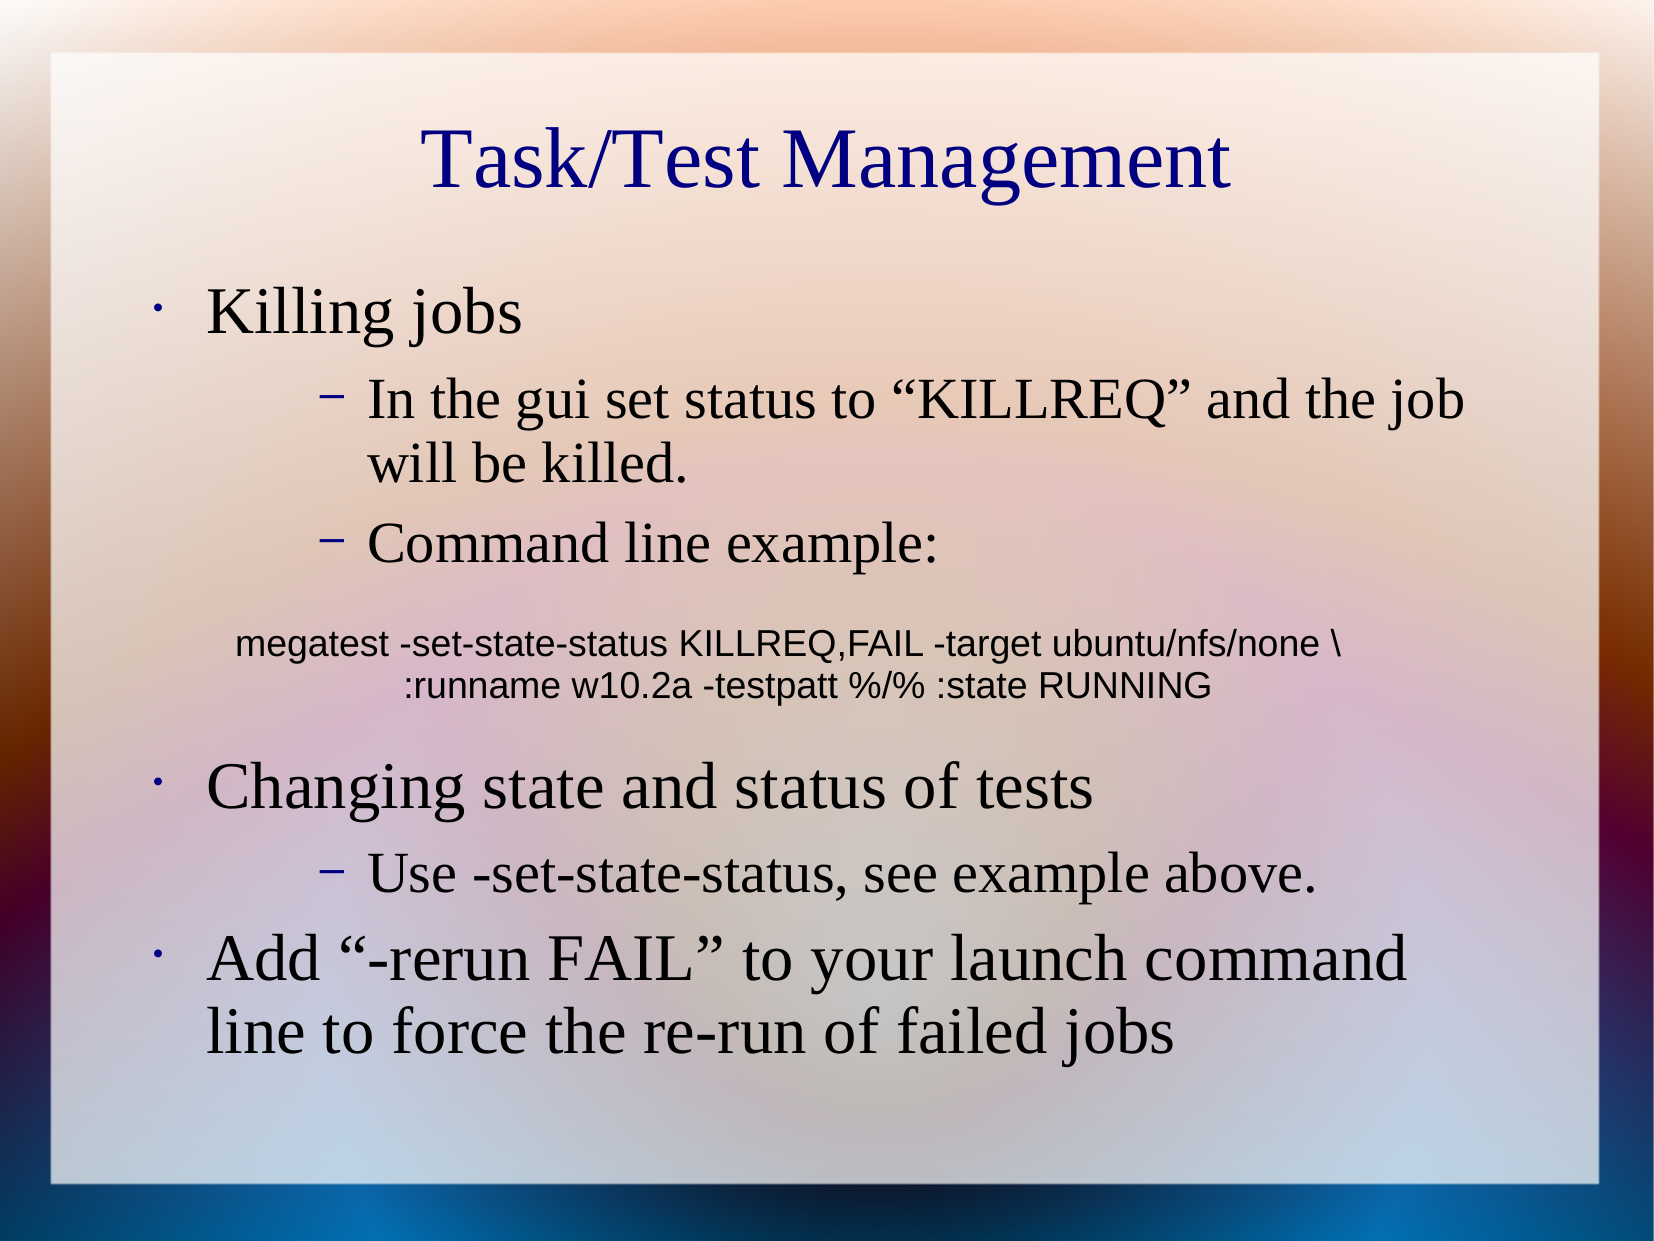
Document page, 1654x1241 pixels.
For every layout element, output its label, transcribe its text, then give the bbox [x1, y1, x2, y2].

list Killing jobs In the gui set status to “KILLREQ” and the job will be killed. Command line example: Changing state and status of tests Use -set-state-status, see example above. Add “-rerun FAIL” to your launch command line to force the re-run of failed jobs [135, 273, 1494, 1069]
title Task/Test Management [82, 55, 1571, 263]
text_box megatest -set-state-status KILLREQ,FAIL -target ubuntu/nfs/none \ :runname w10.2a -testpatt %/% :state RUNNING [210, 615, 1456, 714]
picture [0, 0, 1654, 1241]
